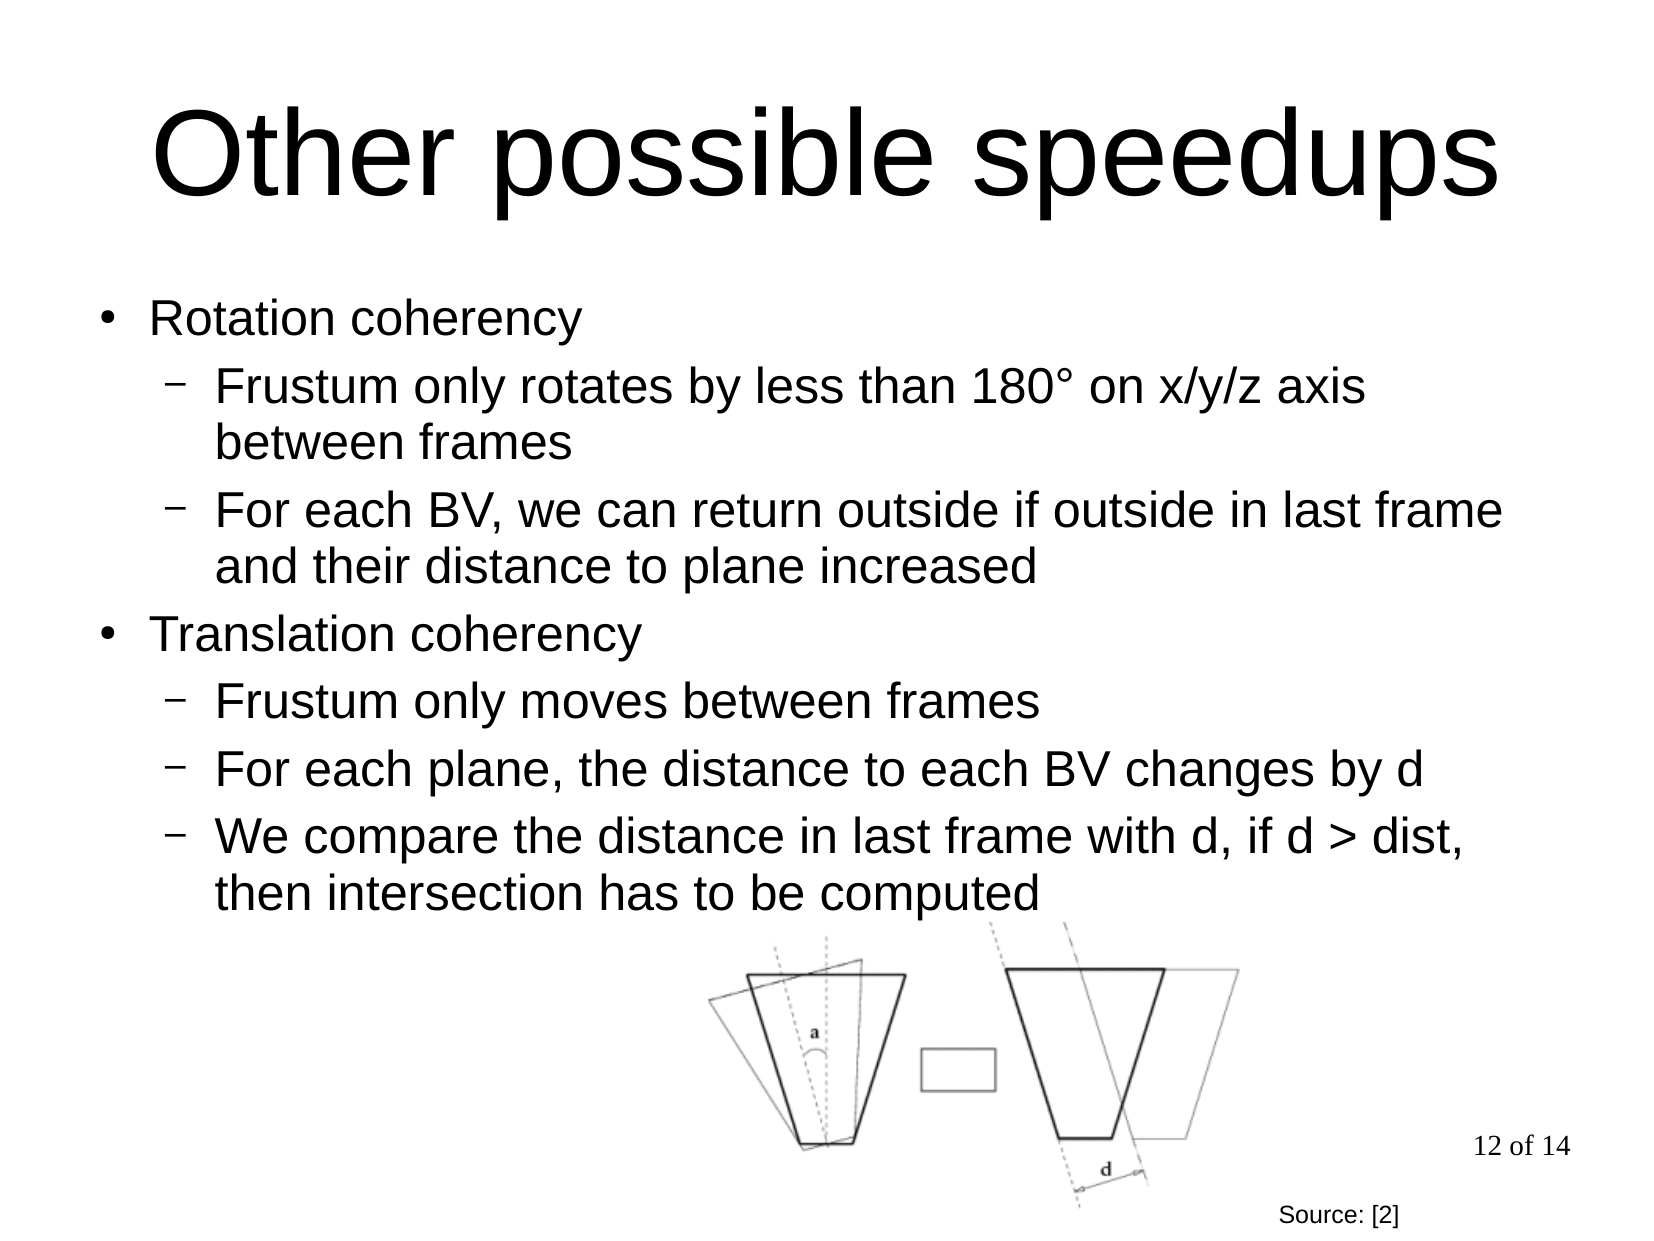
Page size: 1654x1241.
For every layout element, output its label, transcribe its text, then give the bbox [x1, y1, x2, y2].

list Rotation coherency Frustum only rotates by less than 180° on x/y/z axis between frames For each BV, we can return outside if outside in last frame and their distance to plane increased Translation coherency Frustum only moves between frames For each plane, the distance to each BV changes by d We compare the distance in last frame with d, if d > dist, then intersection has to be computed [82, 290, 1571, 922]
picture [708, 922, 1240, 1209]
text_box Source: [2] [1263, 1192, 1477, 1236]
title Other possible speedups [82, 49, 1571, 257]
